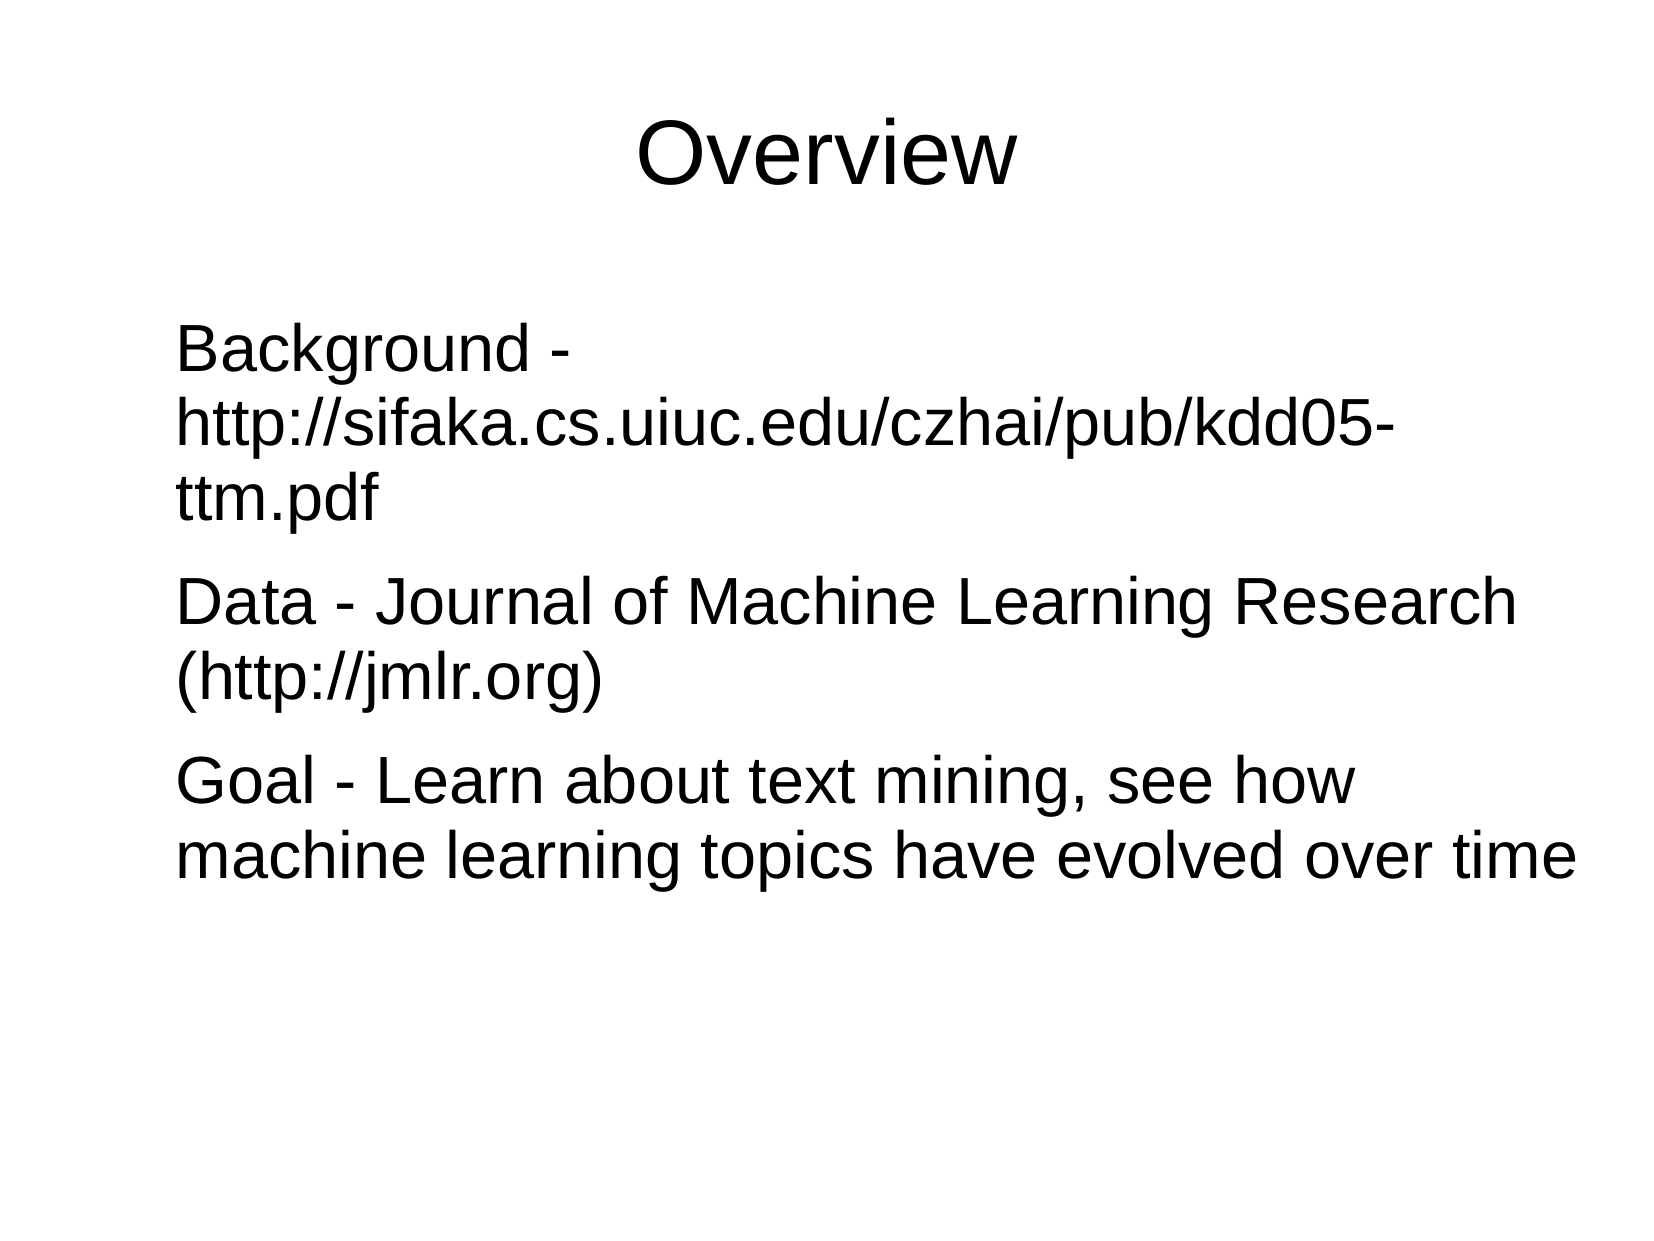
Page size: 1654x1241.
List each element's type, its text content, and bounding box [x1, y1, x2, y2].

title Overview [82, 49, 1571, 257]
list Background - http://sifaka.cs.uiuc.edu/czhai/pub/kdd05-ttm.pdf Data - Journal of Machine Learning Research (http://jmlr.org) Goal - Learn about text mining, see how machine learning topics have evolved over time [105, 310, 1594, 1036]
